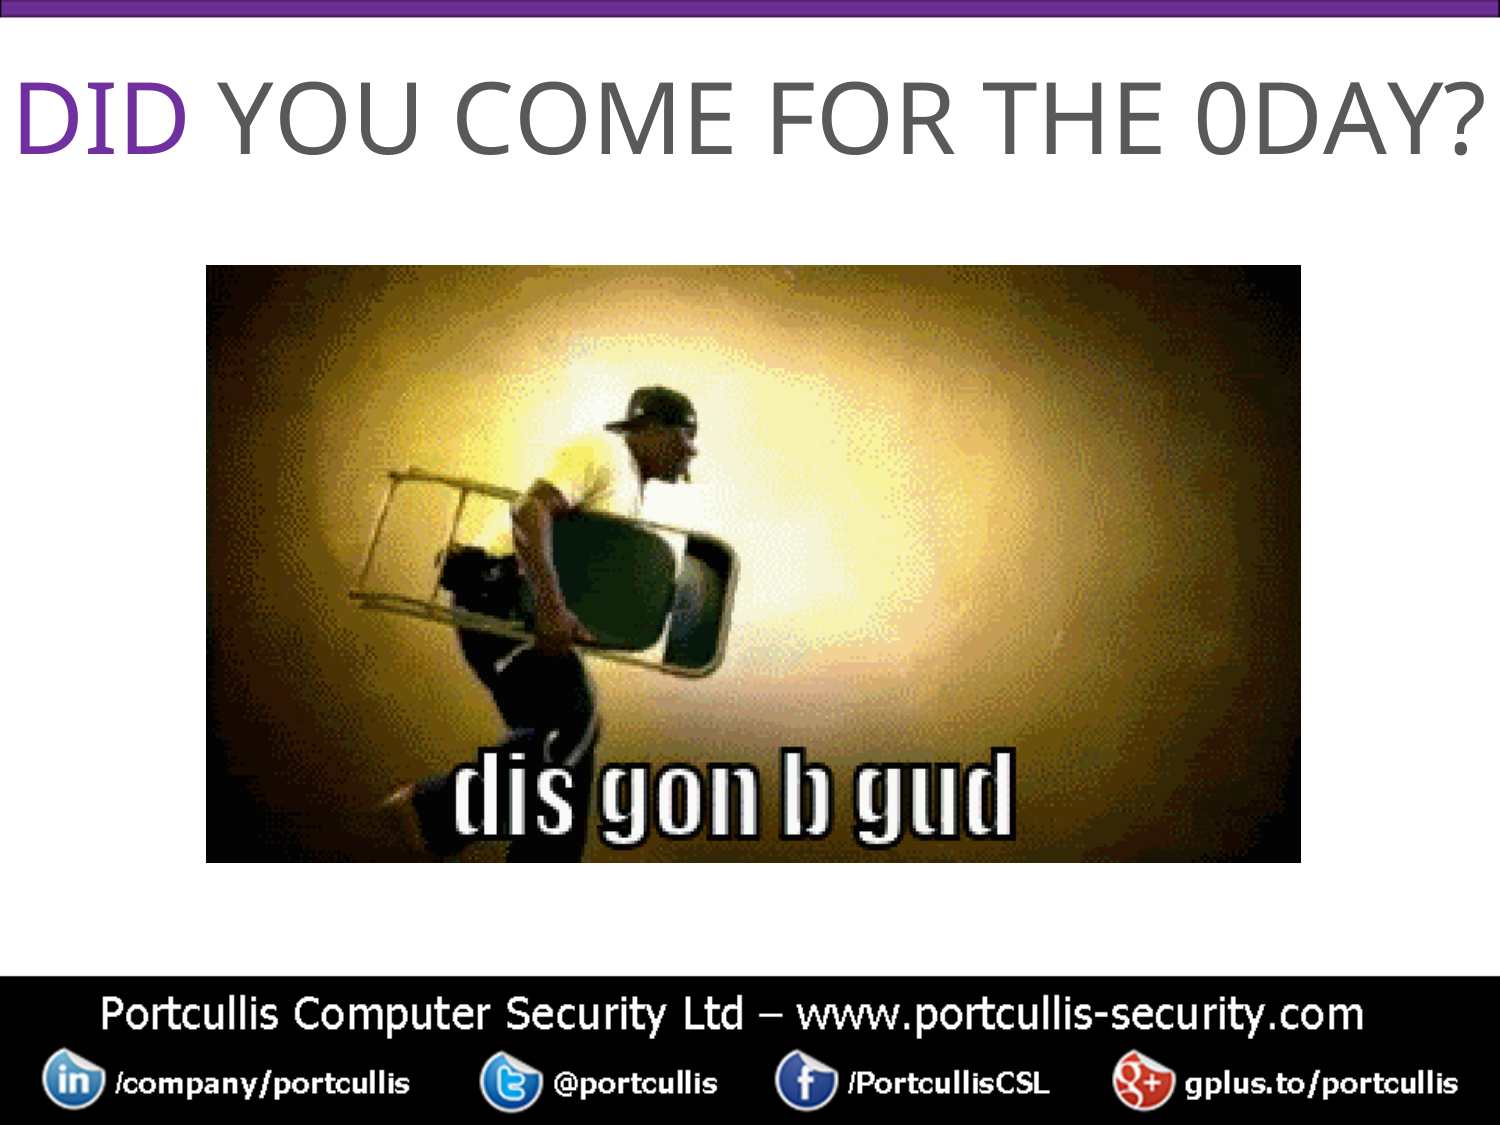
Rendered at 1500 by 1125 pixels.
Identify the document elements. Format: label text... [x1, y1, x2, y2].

title DID YOU COME FOR THE 0DAY? [0, 42, 1500, 202]
picture [0, 202, 1500, 1125]
picture [0, 0, 1500, 42]
